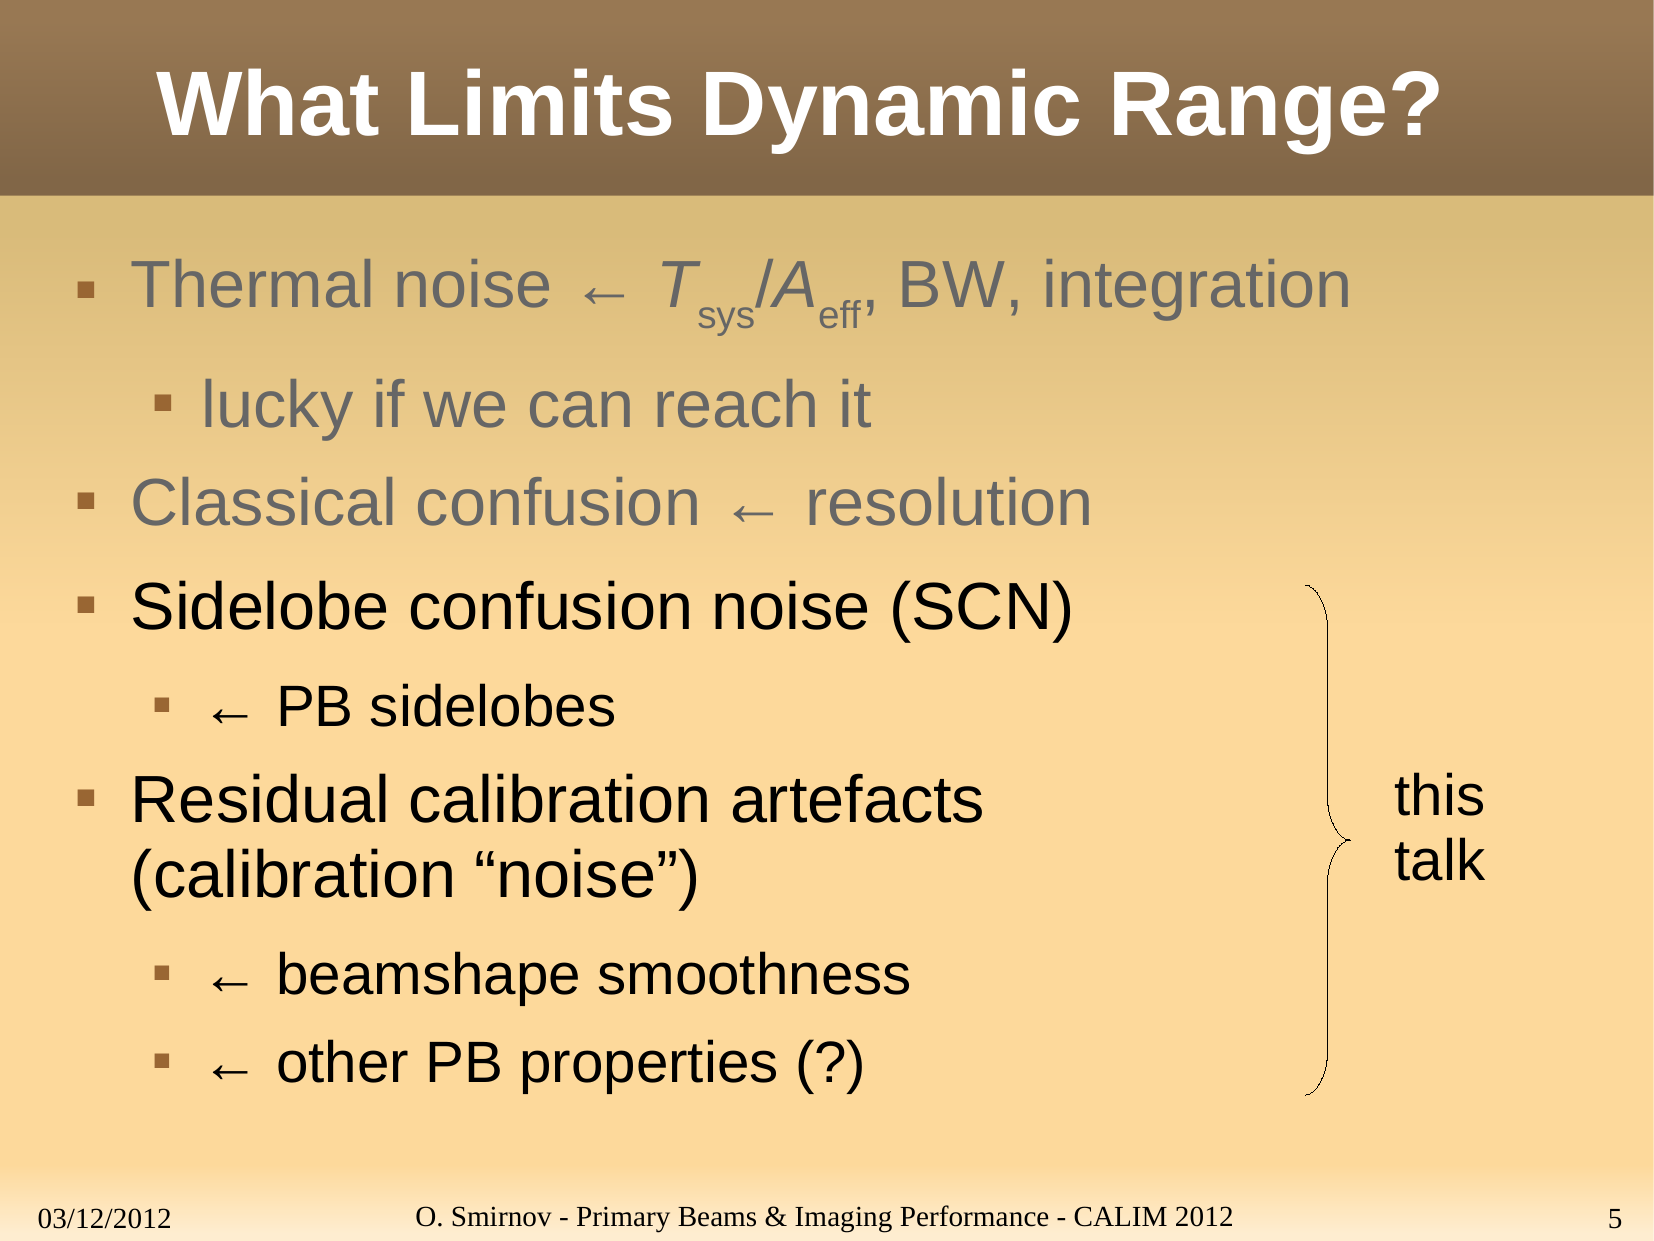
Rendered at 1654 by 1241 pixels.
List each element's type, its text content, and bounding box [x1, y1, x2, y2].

text_box this talk [1380, 755, 1621, 901]
list Thermal noise ← Tsys/Aeff, BW, integration lucky if we can reach it Classical confusion ← resolution Sidelobe confusion noise (SCN) ← PB sidelobes Residual calibration artefacts (calibration “noise”) ← beamshape smoothness ← other PB properties (?) [60, 246, 1621, 1171]
picture [0, 0, 1654, 1241]
title What Limits Dynamic Range? [76, 0, 1565, 208]
